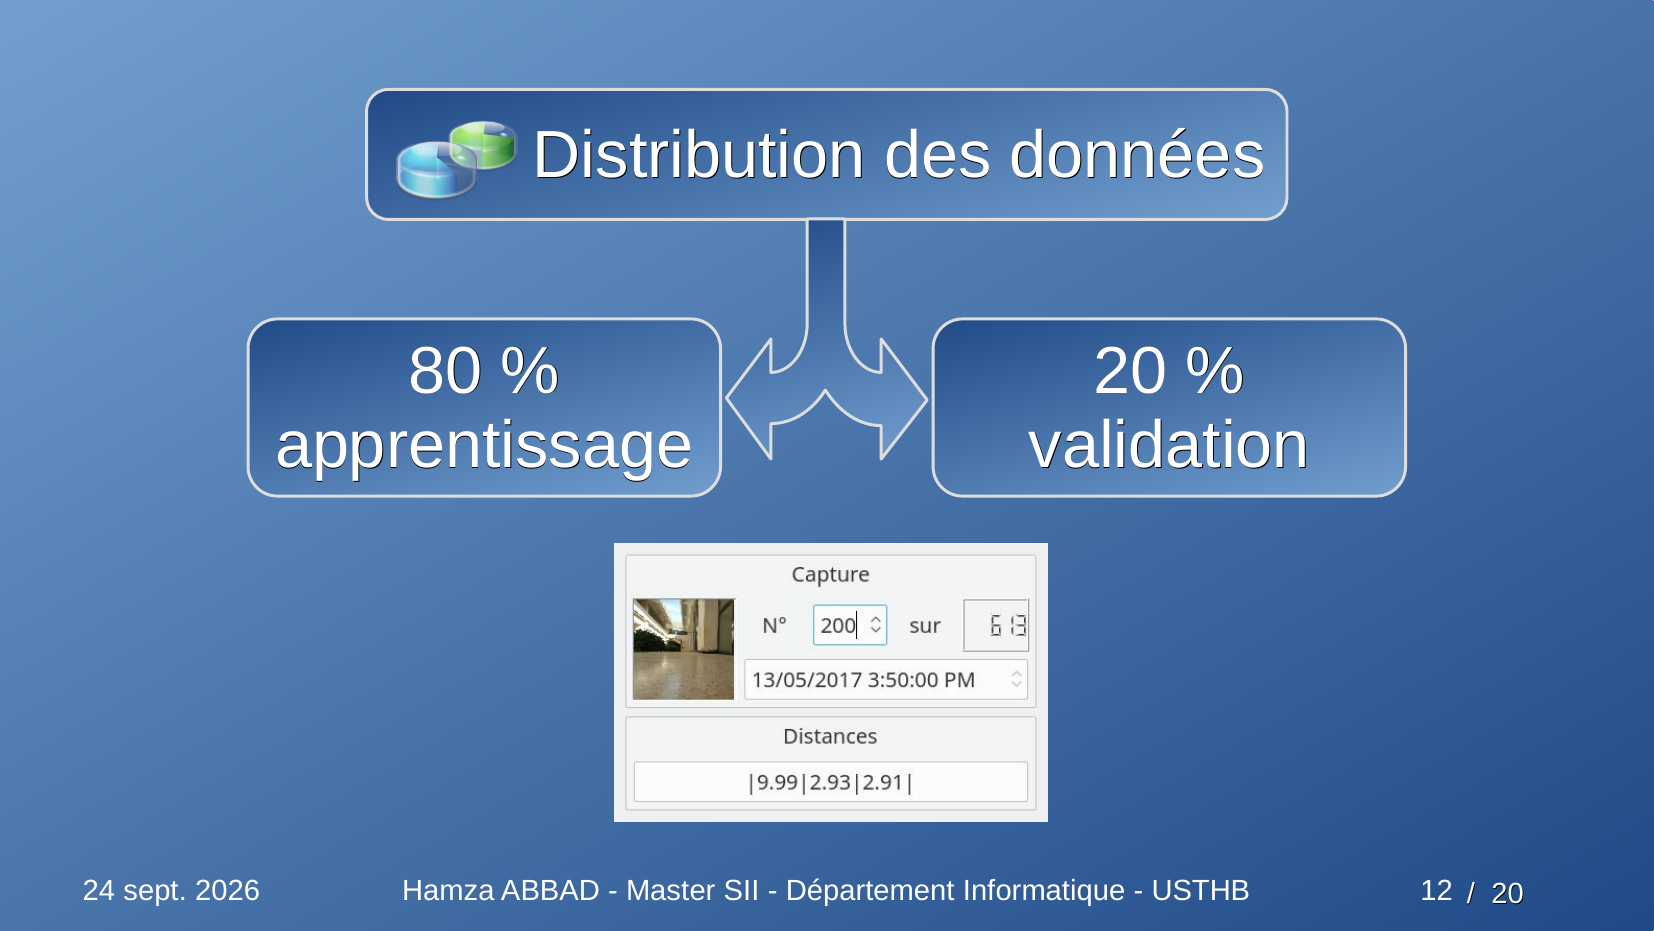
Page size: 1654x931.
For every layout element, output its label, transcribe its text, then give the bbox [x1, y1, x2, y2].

picture [614, 543, 1048, 822]
text_box 20 % validation [933, 318, 1406, 497]
text_box Distribution des données [366, 89, 1287, 220]
text_box 80 % apprentissage [248, 318, 721, 497]
text_box [726, 218, 928, 460]
picture [392, 88, 521, 217]
